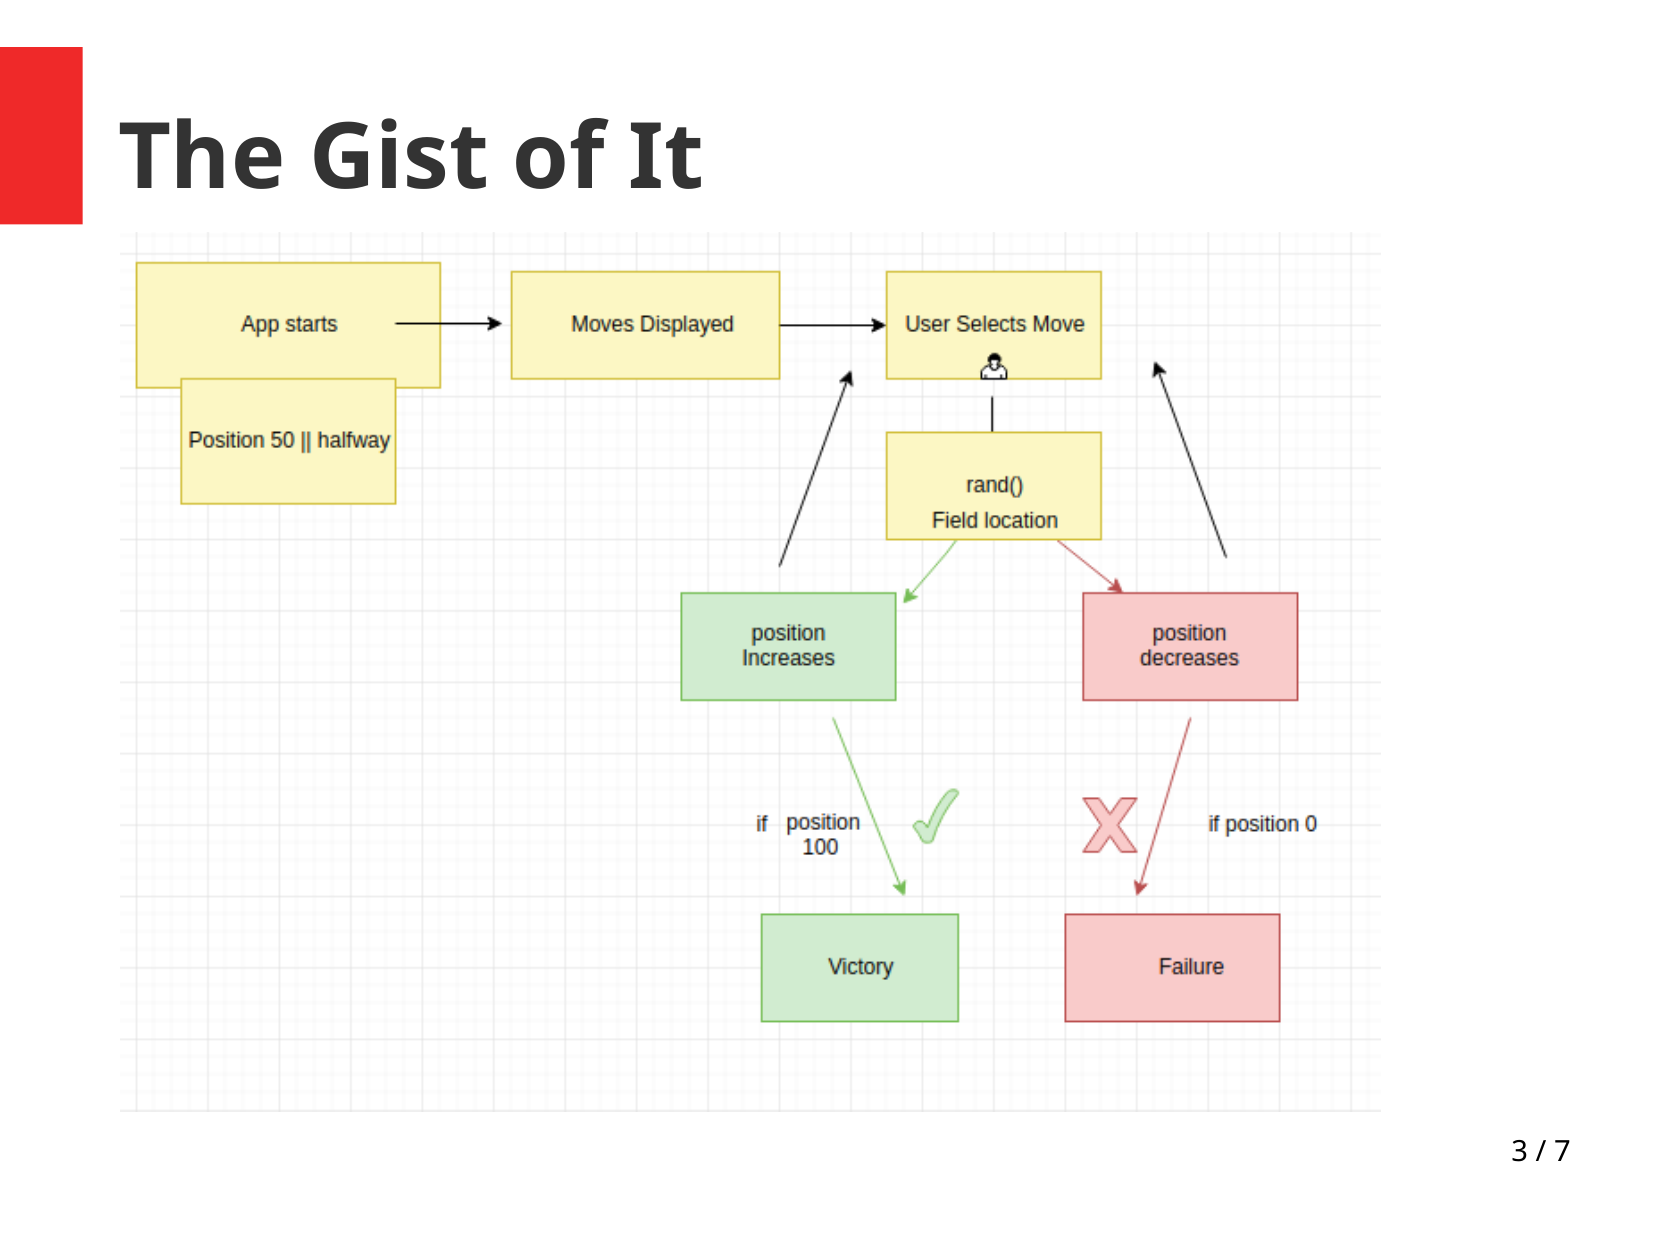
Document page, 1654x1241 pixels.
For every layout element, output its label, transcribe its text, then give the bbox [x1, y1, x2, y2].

picture [120, 232, 1381, 1113]
title The Gist of It [118, 49, 1571, 257]
